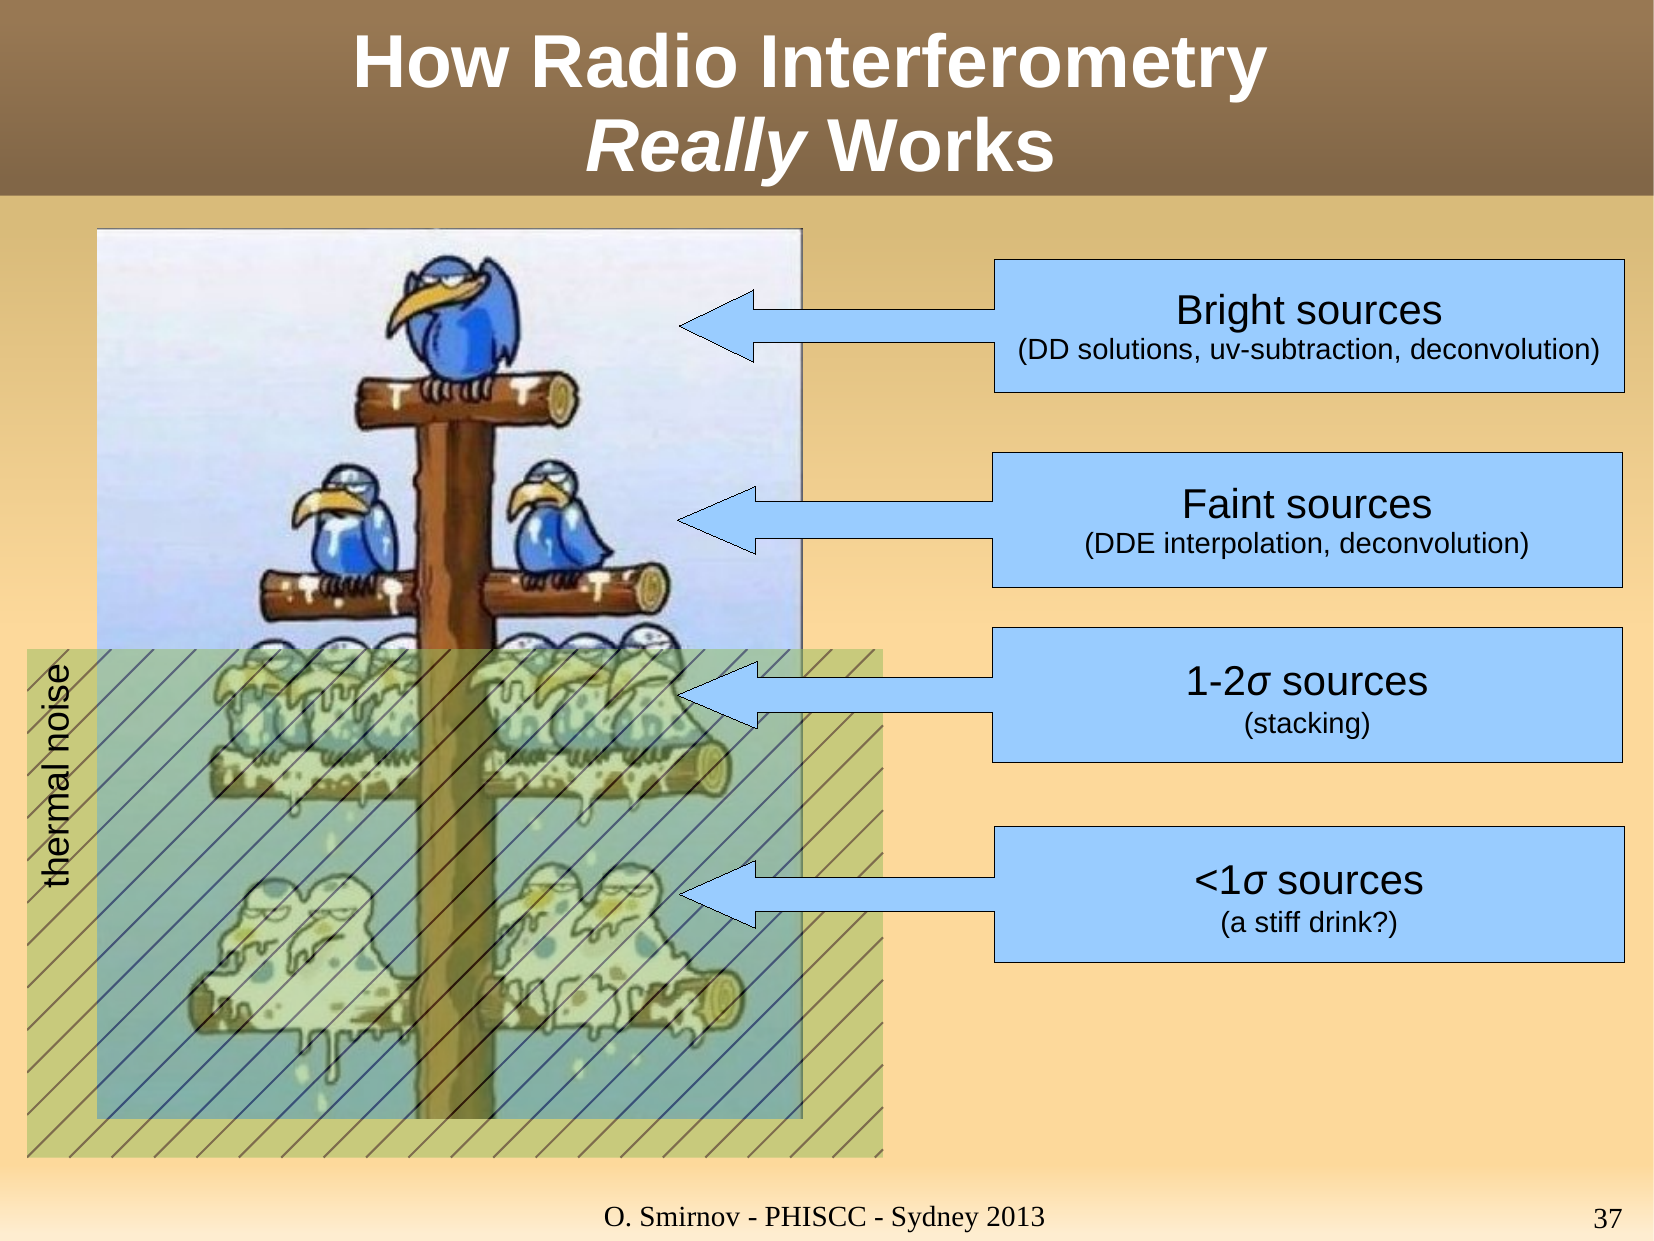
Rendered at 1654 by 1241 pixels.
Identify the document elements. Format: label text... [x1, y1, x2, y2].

text_box 1-2σ sources (stacking) [677, 627, 1623, 763]
text_box Faint sources (DDE interpolation, deconvolution) [677, 452, 1623, 588]
text_box thermal noise [27, 649, 883, 1158]
title How Radio Interferometry Really Works [76, 0, 1565, 208]
text_box <1σ sources (a stiff drink?) [679, 826, 1625, 963]
text_box Bright sources (DD solutions, uv-subtraction, deconvolution) [679, 259, 1625, 393]
picture [0, 0, 1654, 1241]
